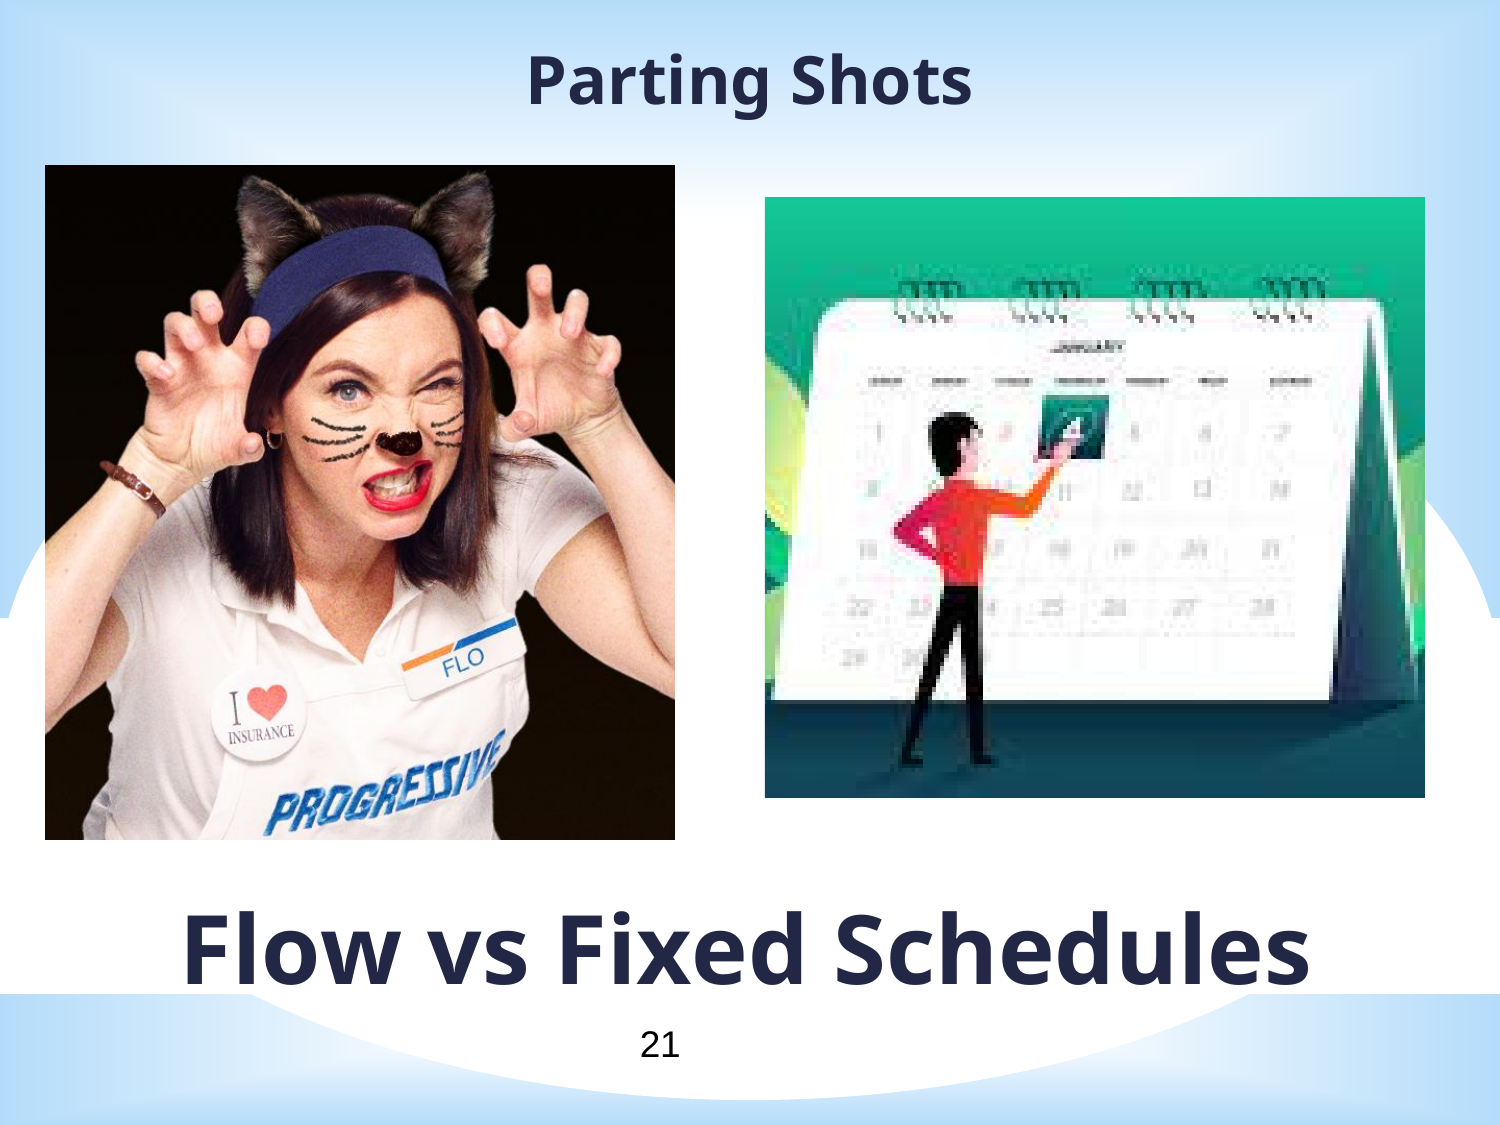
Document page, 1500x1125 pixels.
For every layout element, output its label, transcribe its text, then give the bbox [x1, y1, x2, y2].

text_box <number> [624, 1012, 925, 1073]
title Flow vs Fixed Schedules [108, 881, 1384, 994]
picture [0, 993, 1500, 1125]
picture [0, 0, 1500, 906]
title Parting Shots [112, 29, 1388, 168]
